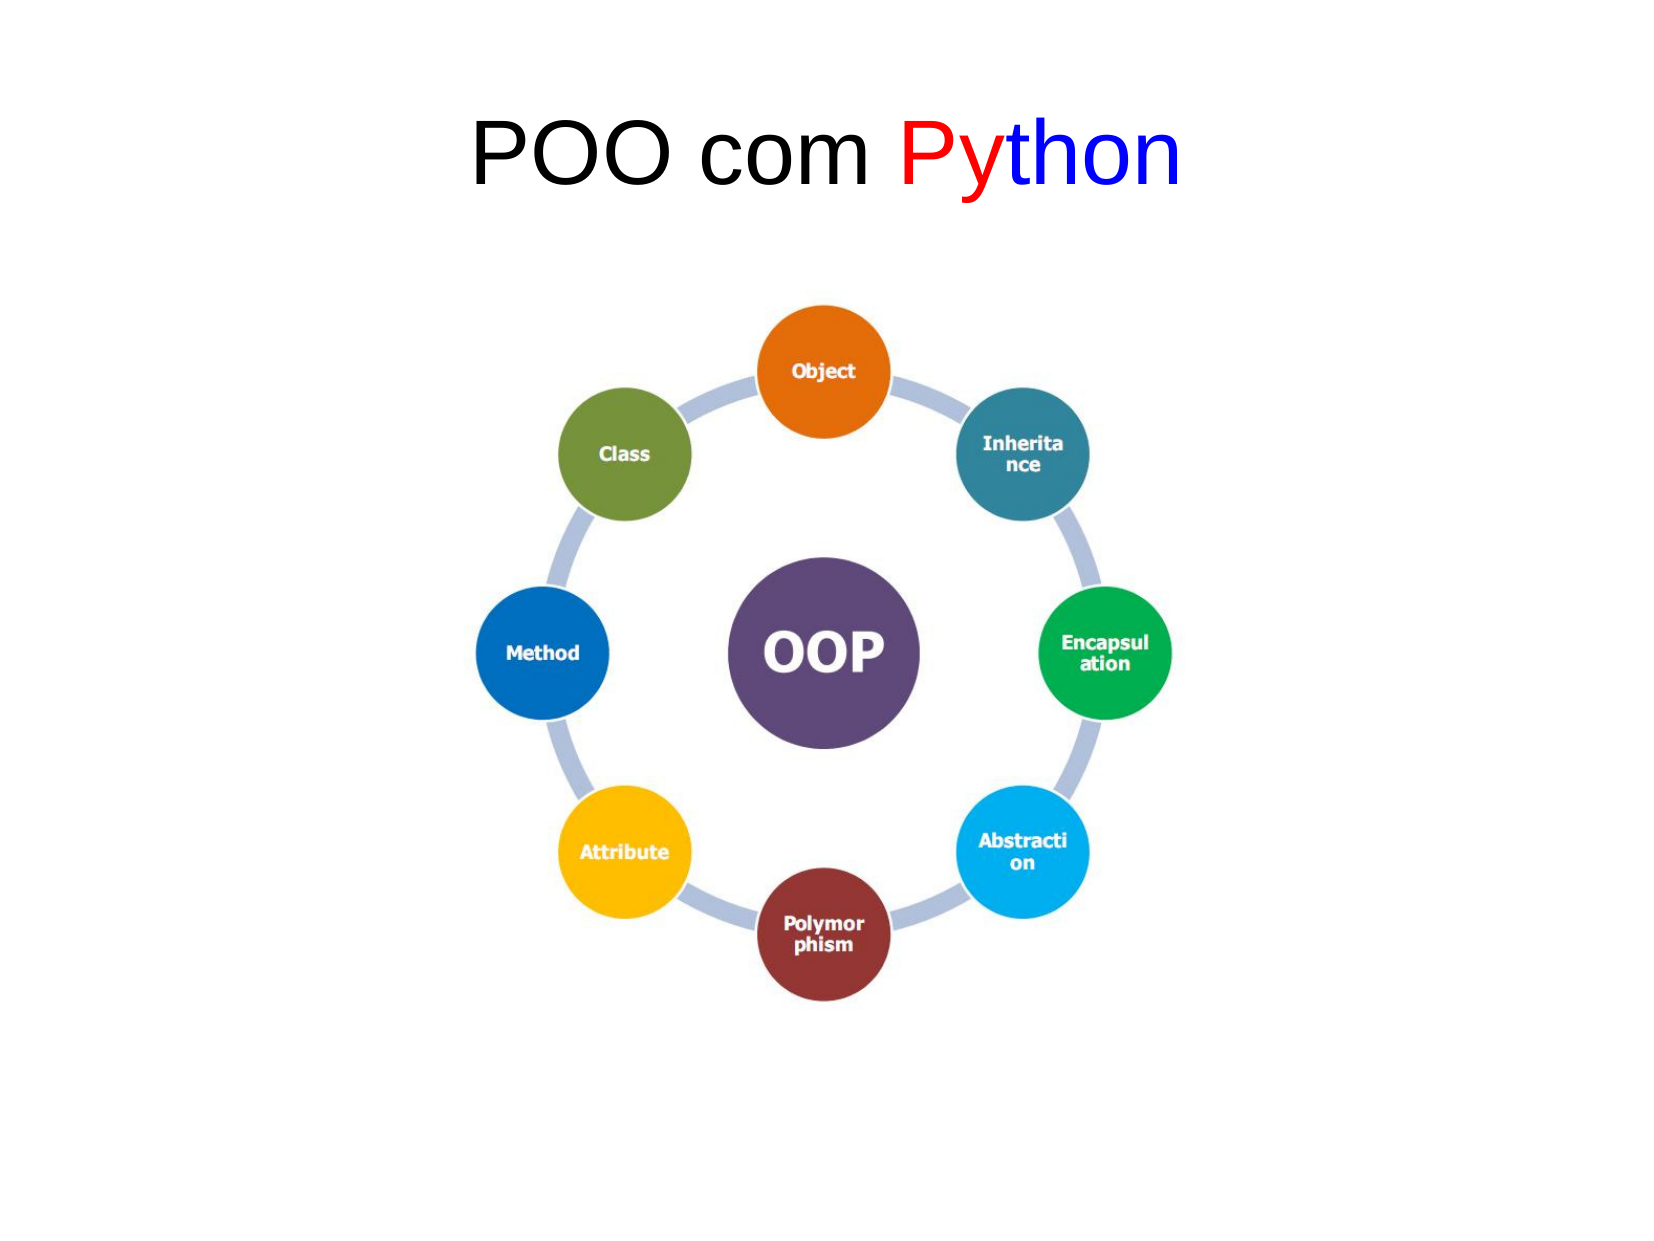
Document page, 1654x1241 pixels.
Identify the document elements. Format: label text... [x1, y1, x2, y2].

picture [447, 290, 1207, 1010]
title POO com Python [82, 49, 1571, 257]
